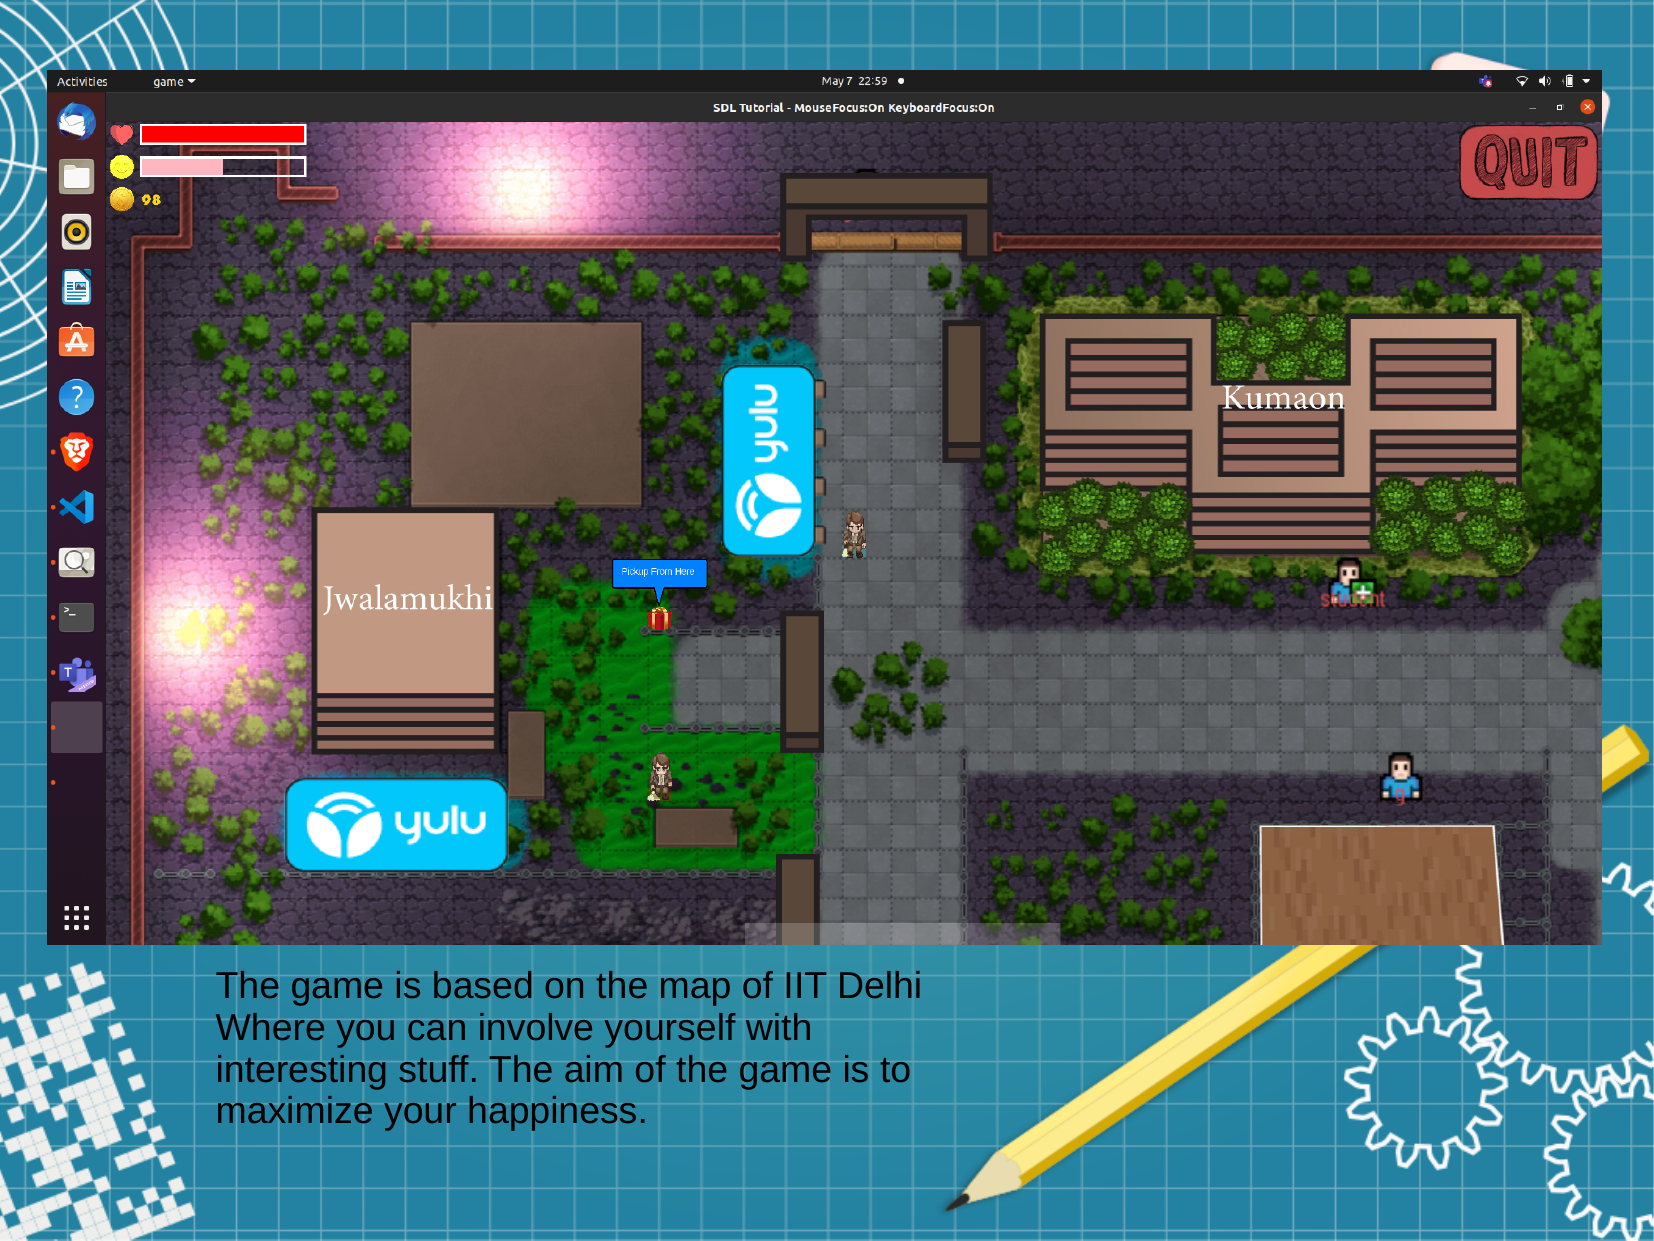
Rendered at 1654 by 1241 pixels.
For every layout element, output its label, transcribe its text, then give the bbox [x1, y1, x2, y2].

picture [0, 0, 1654, 1241]
text_box The game is based on the map of IIT Delhi Where you can involve yourself with interesting stuff. The aim of the game is to maximize your happiness. [200, 956, 957, 1224]
